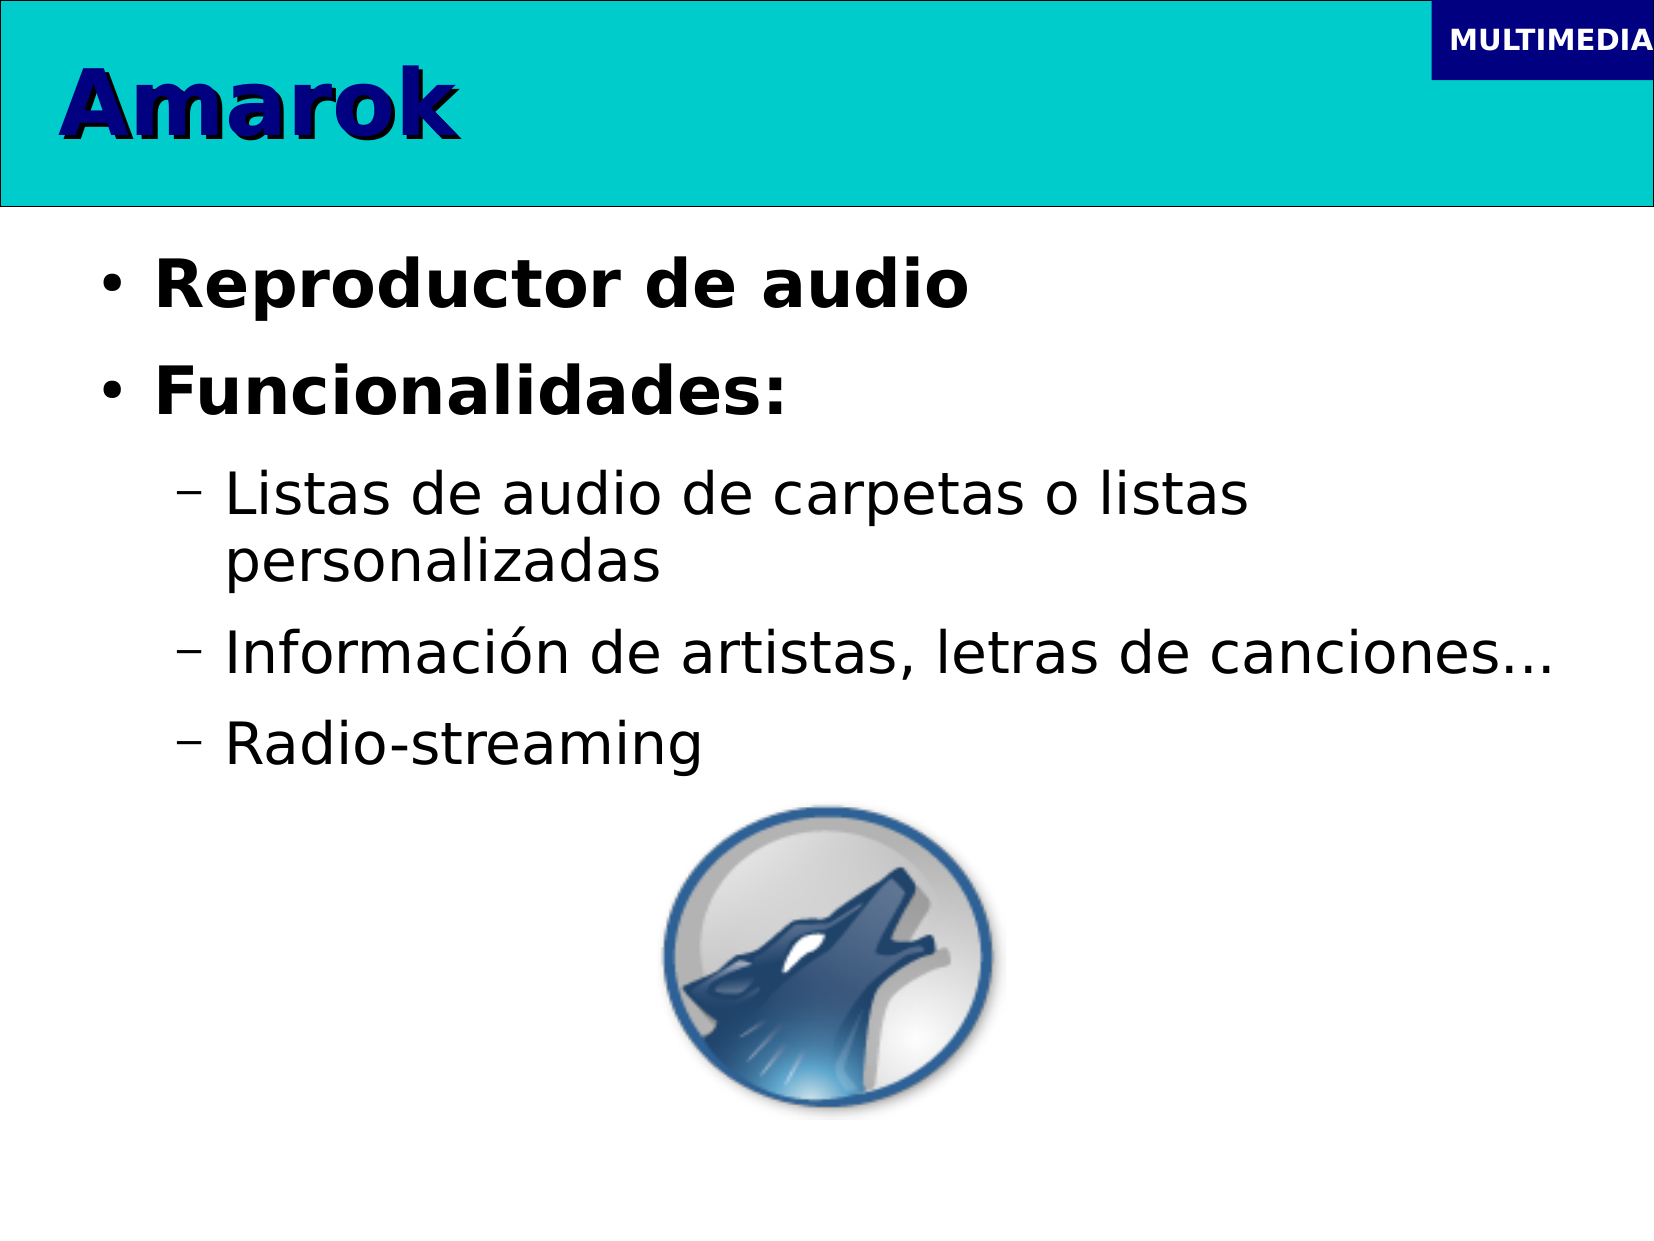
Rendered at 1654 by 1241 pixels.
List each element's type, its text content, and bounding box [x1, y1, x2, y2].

text_box MULTIMEDIA [1431, 0, 1654, 81]
title Amarok [59, 22, 1654, 185]
picture [657, 801, 1006, 1121]
list Reproductor de audio Funcionalidades: Listas de audio de carpetas o listas personalizadas Información de artistas, letras de canciones... Radio-streaming [82, 245, 1571, 1094]
